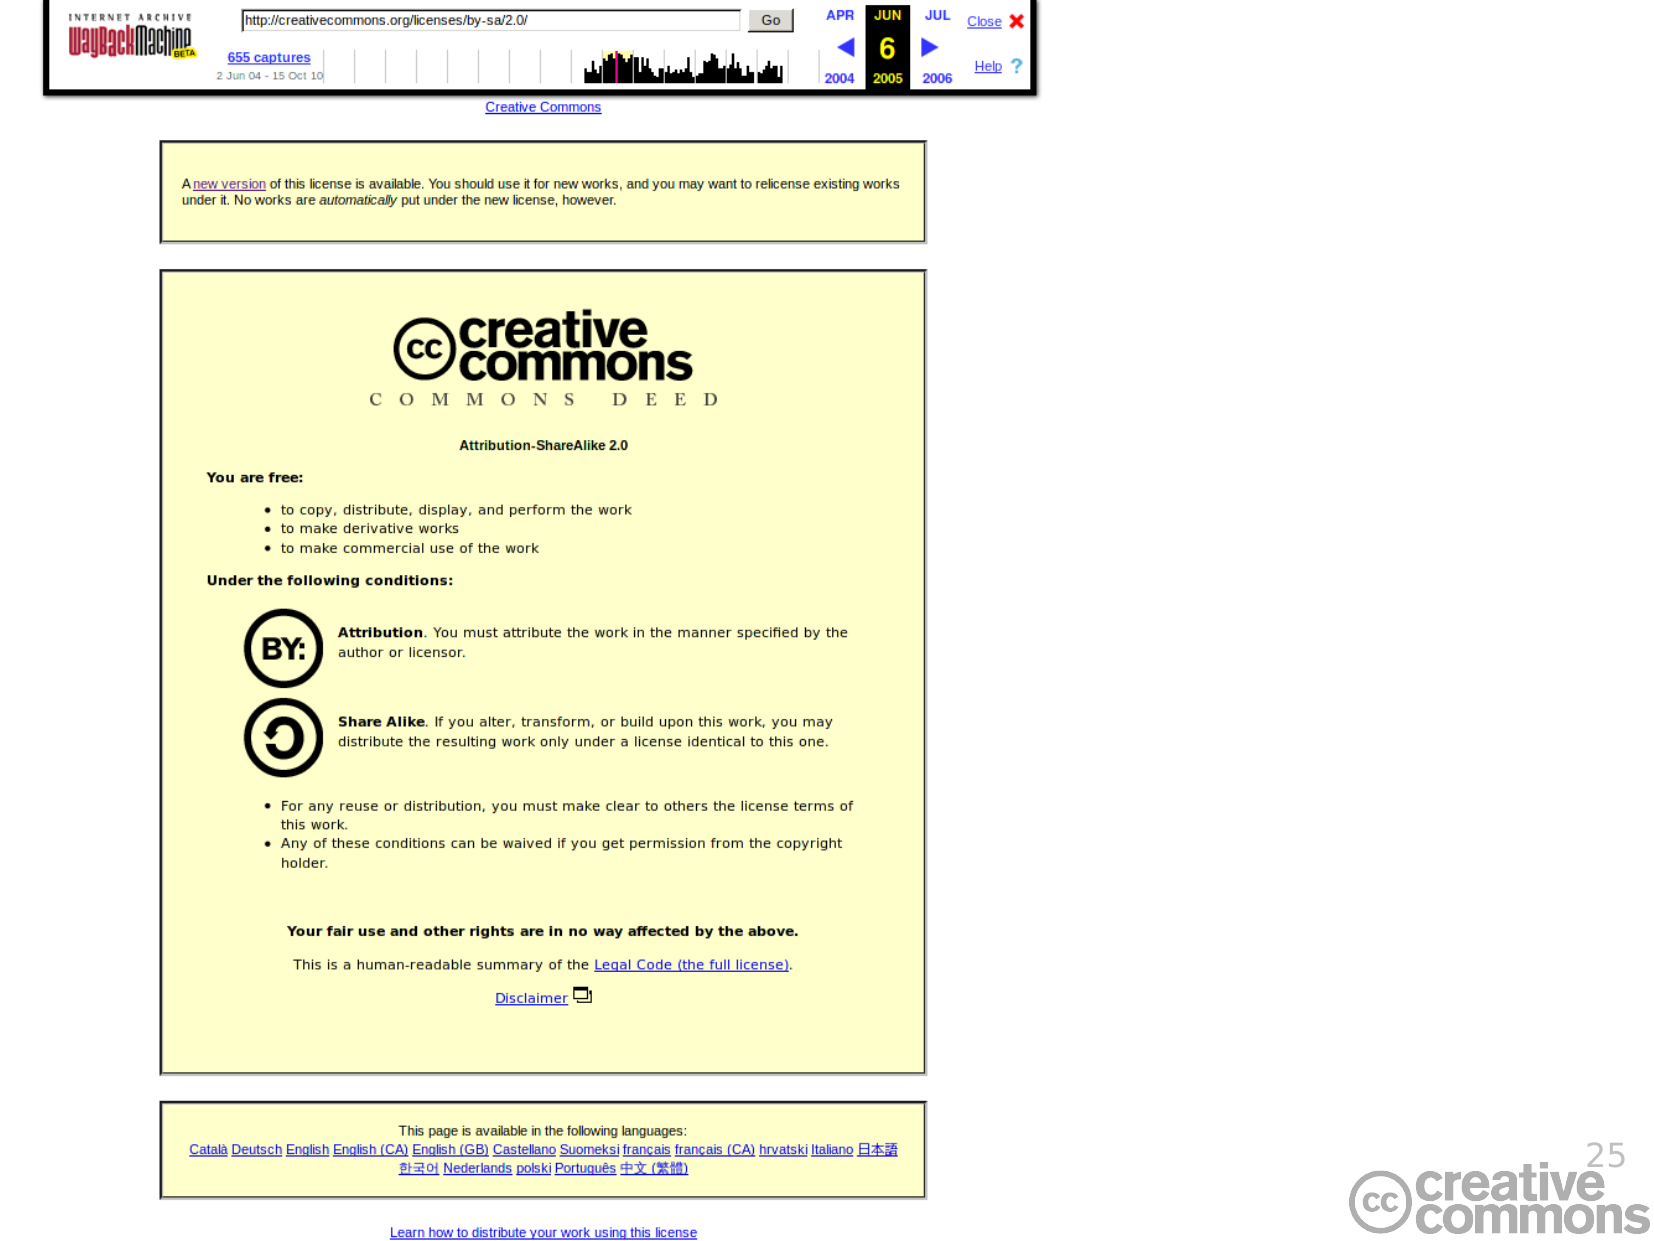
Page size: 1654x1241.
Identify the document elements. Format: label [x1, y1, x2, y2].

picture [37, 0, 1049, 1241]
picture [1349, 1162, 1650, 1234]
